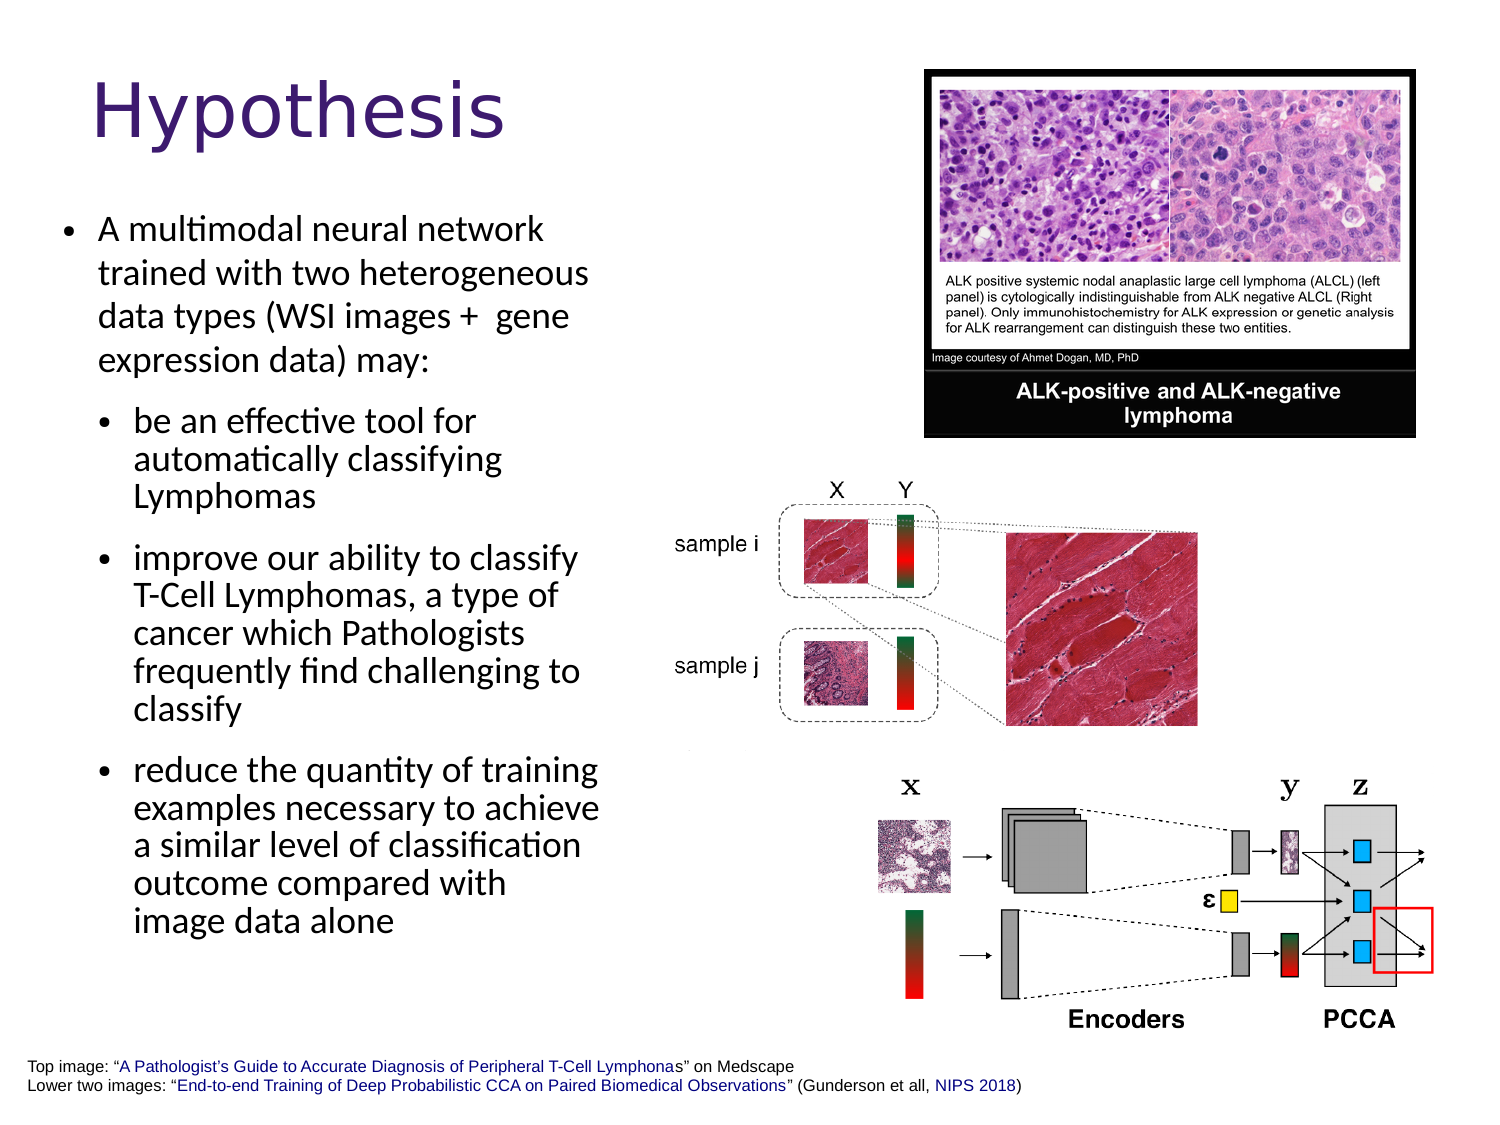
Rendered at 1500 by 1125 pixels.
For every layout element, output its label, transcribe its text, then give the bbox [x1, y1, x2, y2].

picture [867, 766, 1434, 1051]
picture [643, 450, 1227, 751]
list A multimodal neural network trained with two heterogeneous data types (WSI images + gene expression data) may: be an effective tool for automatically classifying Lymphomas improve our ability to classify T-Cell Lymphomas, a type of cancer which Pathologists frequently find challenging to classify reduce the quantity of training examples necessary to achieve a similar level of classification outcome compared with image data alone [62, 208, 605, 1007]
text_box Top image: “A Pathologist’s Guide to Accurate Diagnosis of Peripheral T-Cell Lymphonas” on Medscape Lower two images: “End-to-end Training of Deep Probabilistic CCA on Paired Biomedical Observations” (Gunderson et all, NIPS 2018) [12, 1049, 1406, 1107]
title Hypothesis [75, 45, 1423, 171]
picture [924, 69, 1416, 438]
